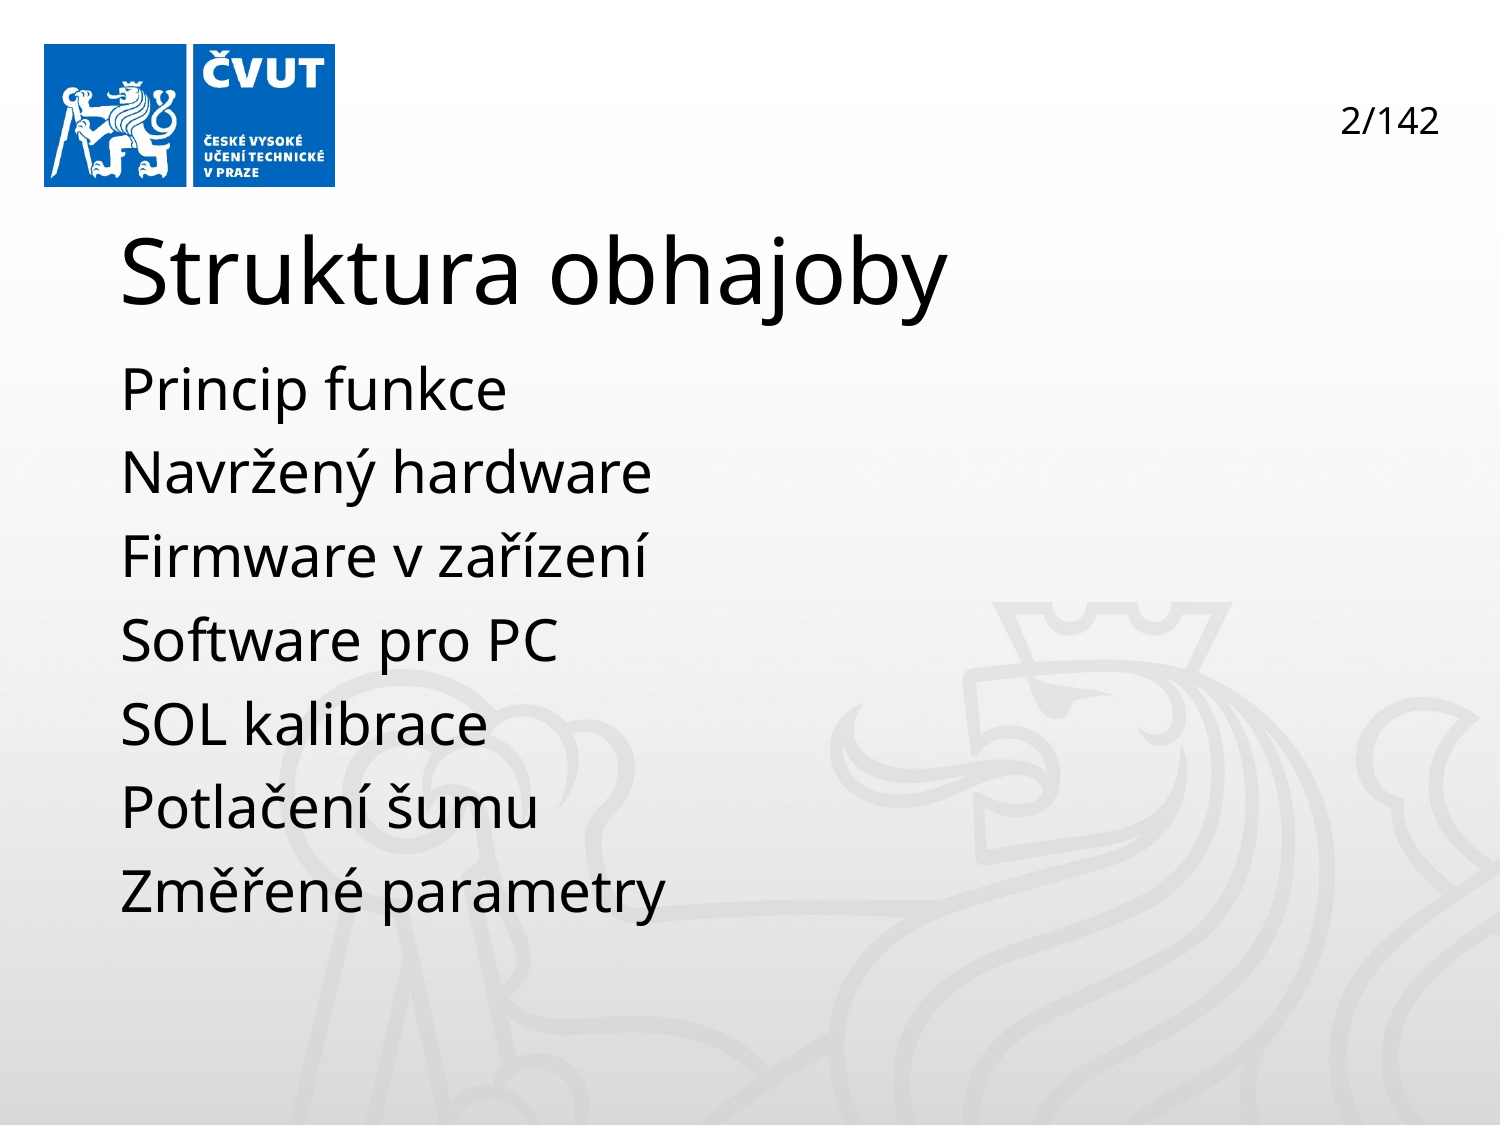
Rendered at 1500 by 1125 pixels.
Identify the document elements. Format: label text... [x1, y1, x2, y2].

picture [0, 0, 1500, 1125]
title Struktura obhajoby [105, 212, 1456, 337]
subtitle Princip funkce Navržený hardware Firmware v zařízení Software pro PC SOL kalibrace Potlačení šumu Změřené parametry [120, 360, 1456, 1081]
